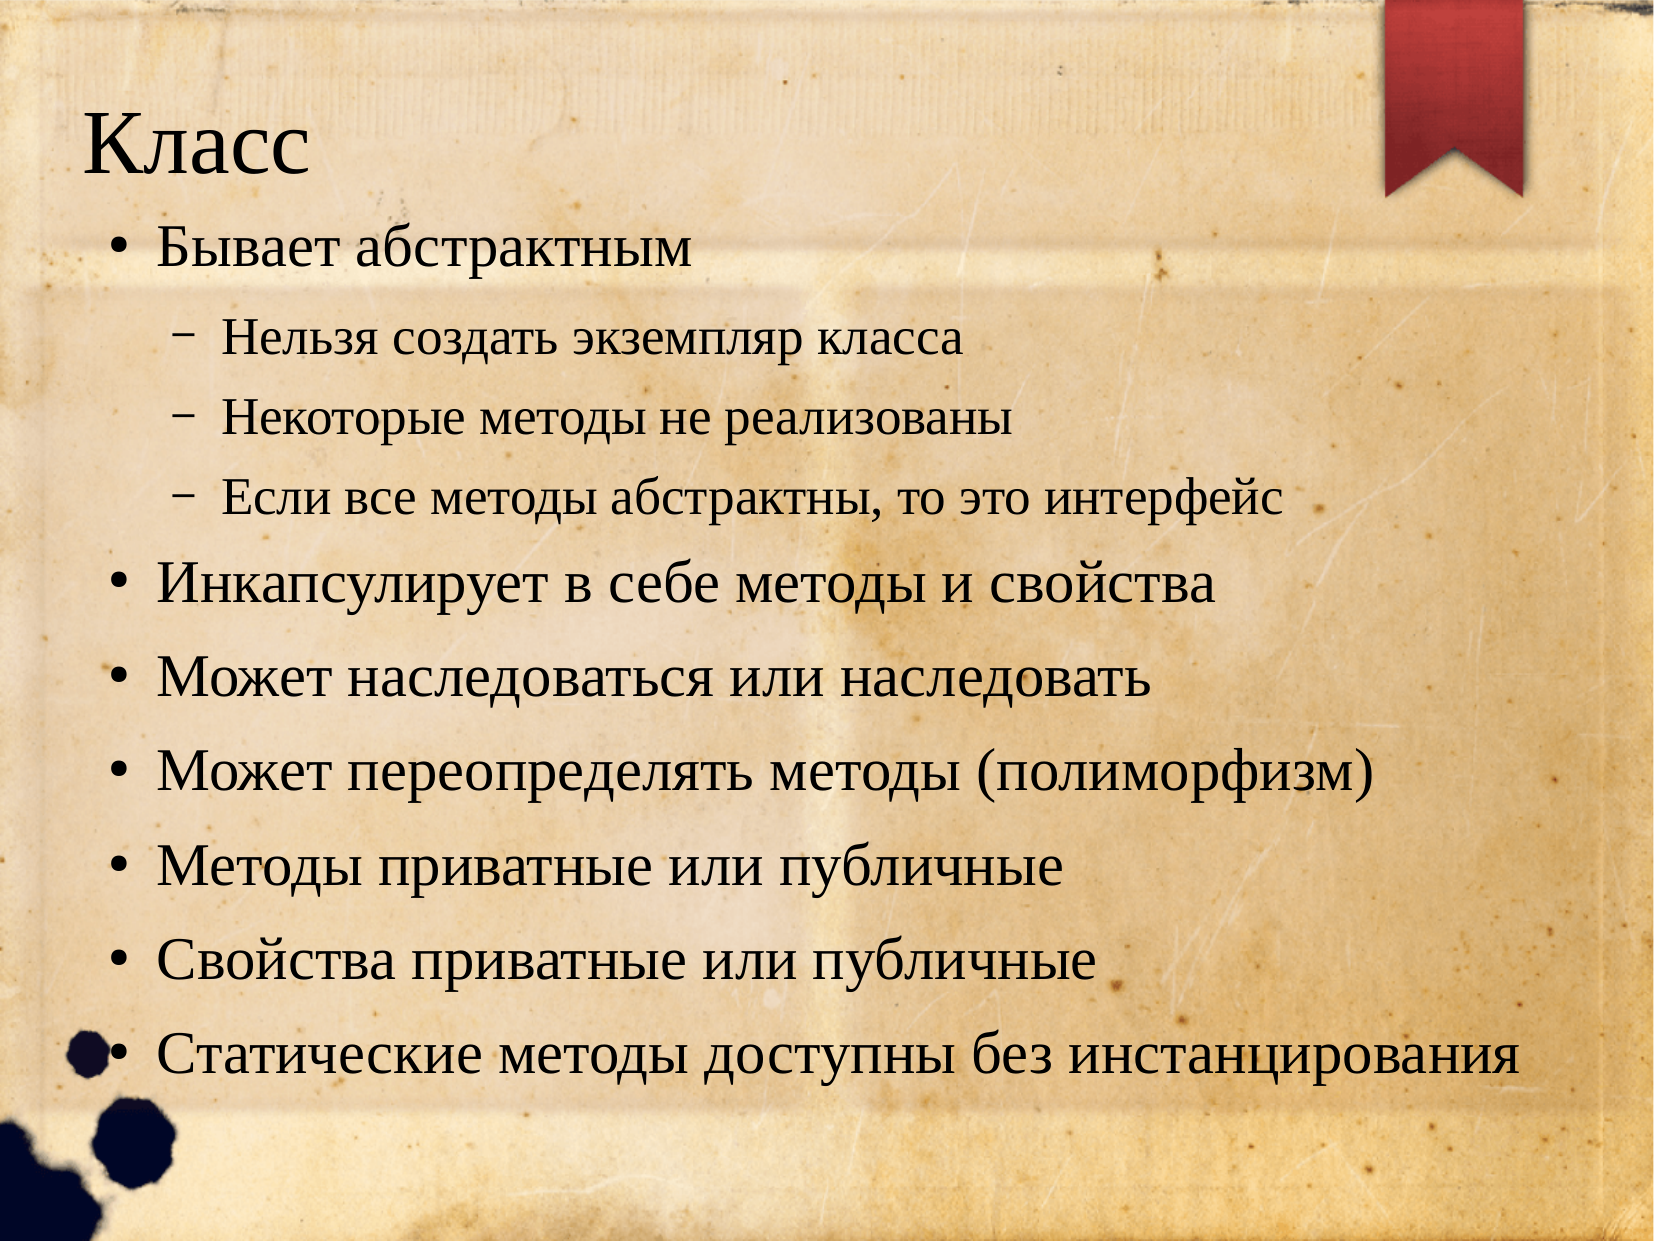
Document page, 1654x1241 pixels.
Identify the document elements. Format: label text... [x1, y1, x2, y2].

list Бывает абстрактным Нельзя создать экземпляр класса Некоторые методы не реализованы Если все методы абстрактны, то это интерфейс Инкапсулирует в себе методы и свойства Может наследоваться или наследовать Может переопределять методы (полиморфизм) Методы приватные или публичные Свойства приватные или публичные Статические методы доступны без инстанцирования [92, 212, 1548, 1139]
title Класс [82, 49, 1347, 237]
picture [0, 0, 1654, 1241]
